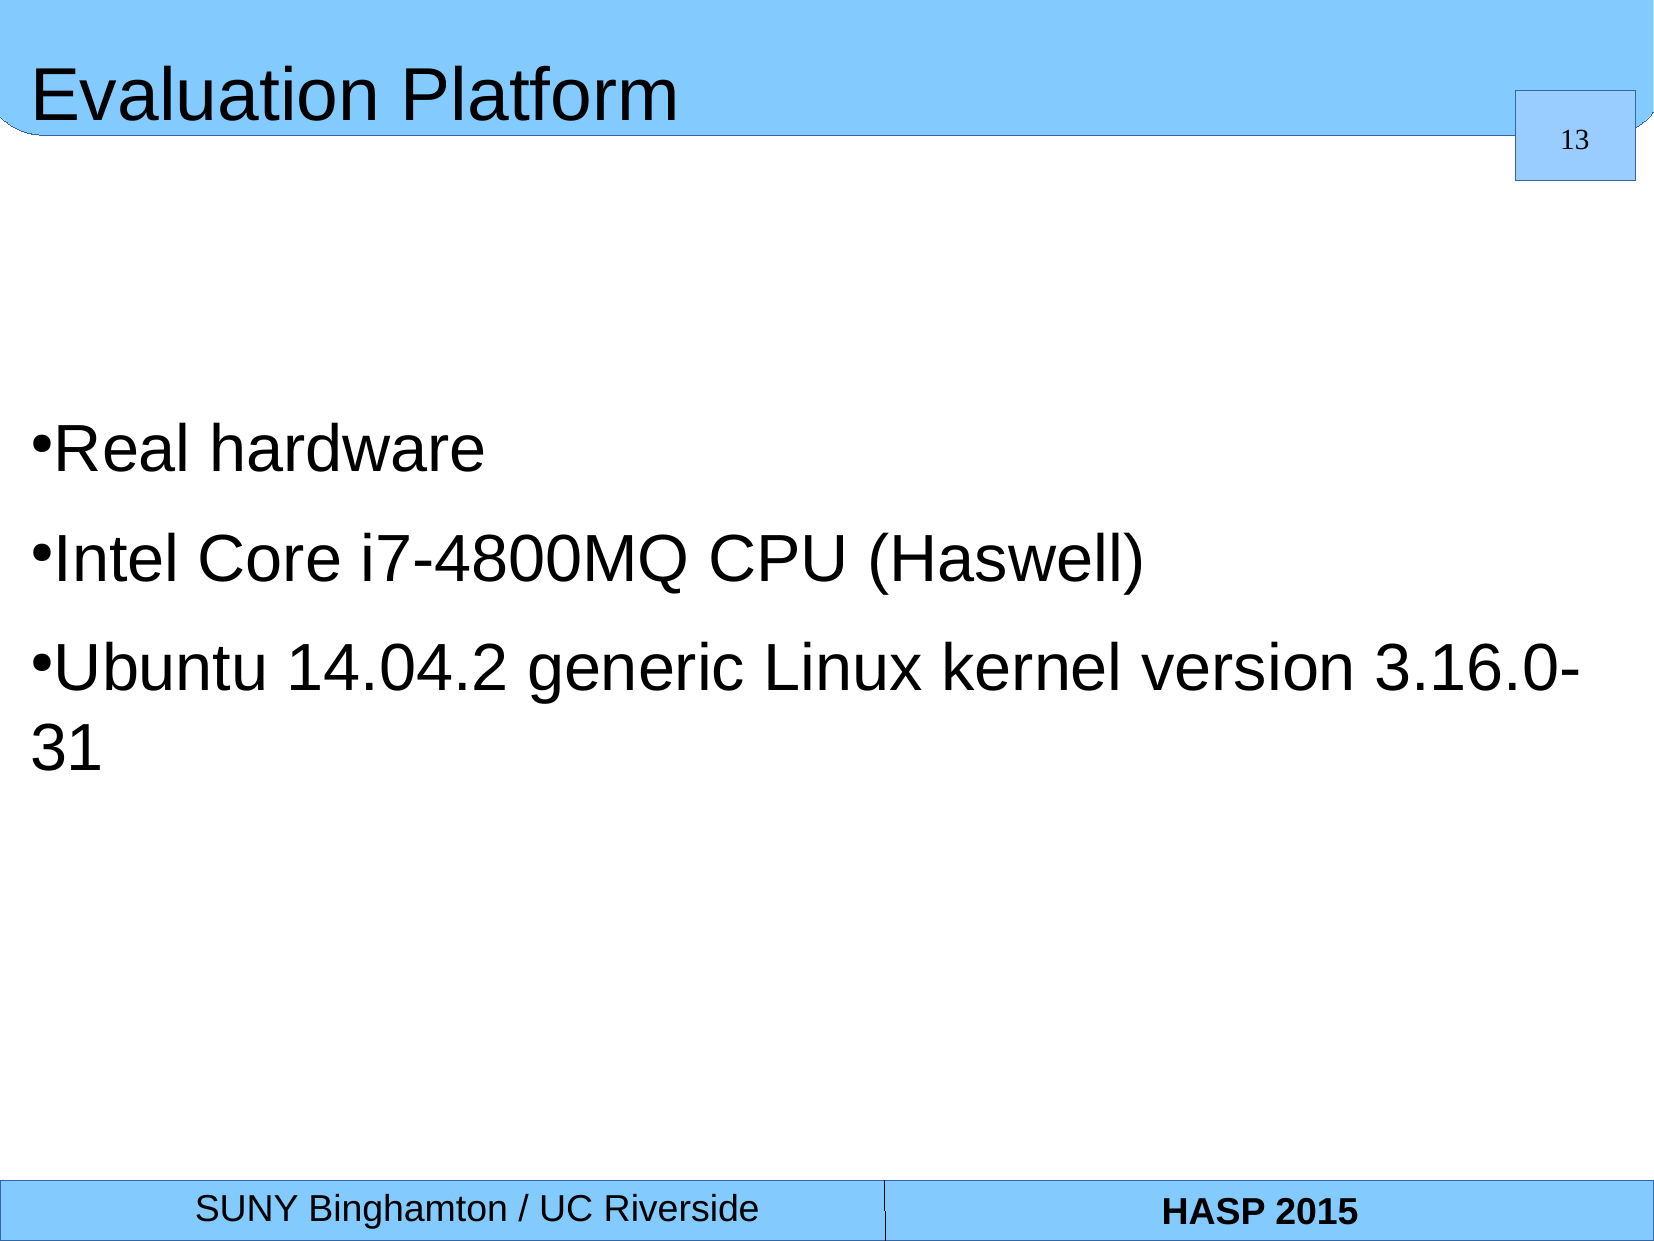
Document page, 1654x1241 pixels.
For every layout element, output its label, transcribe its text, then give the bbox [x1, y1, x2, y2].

title Evaluation Platform [30, 45, 1636, 131]
list Real hardware Intel Core i7-4800MQ CPU (Haswell) Ubuntu 14.04.2 generic Linux kernel version 3.16.0-31 [30, 405, 1636, 840]
text_box [1515, 131, 1636, 166]
